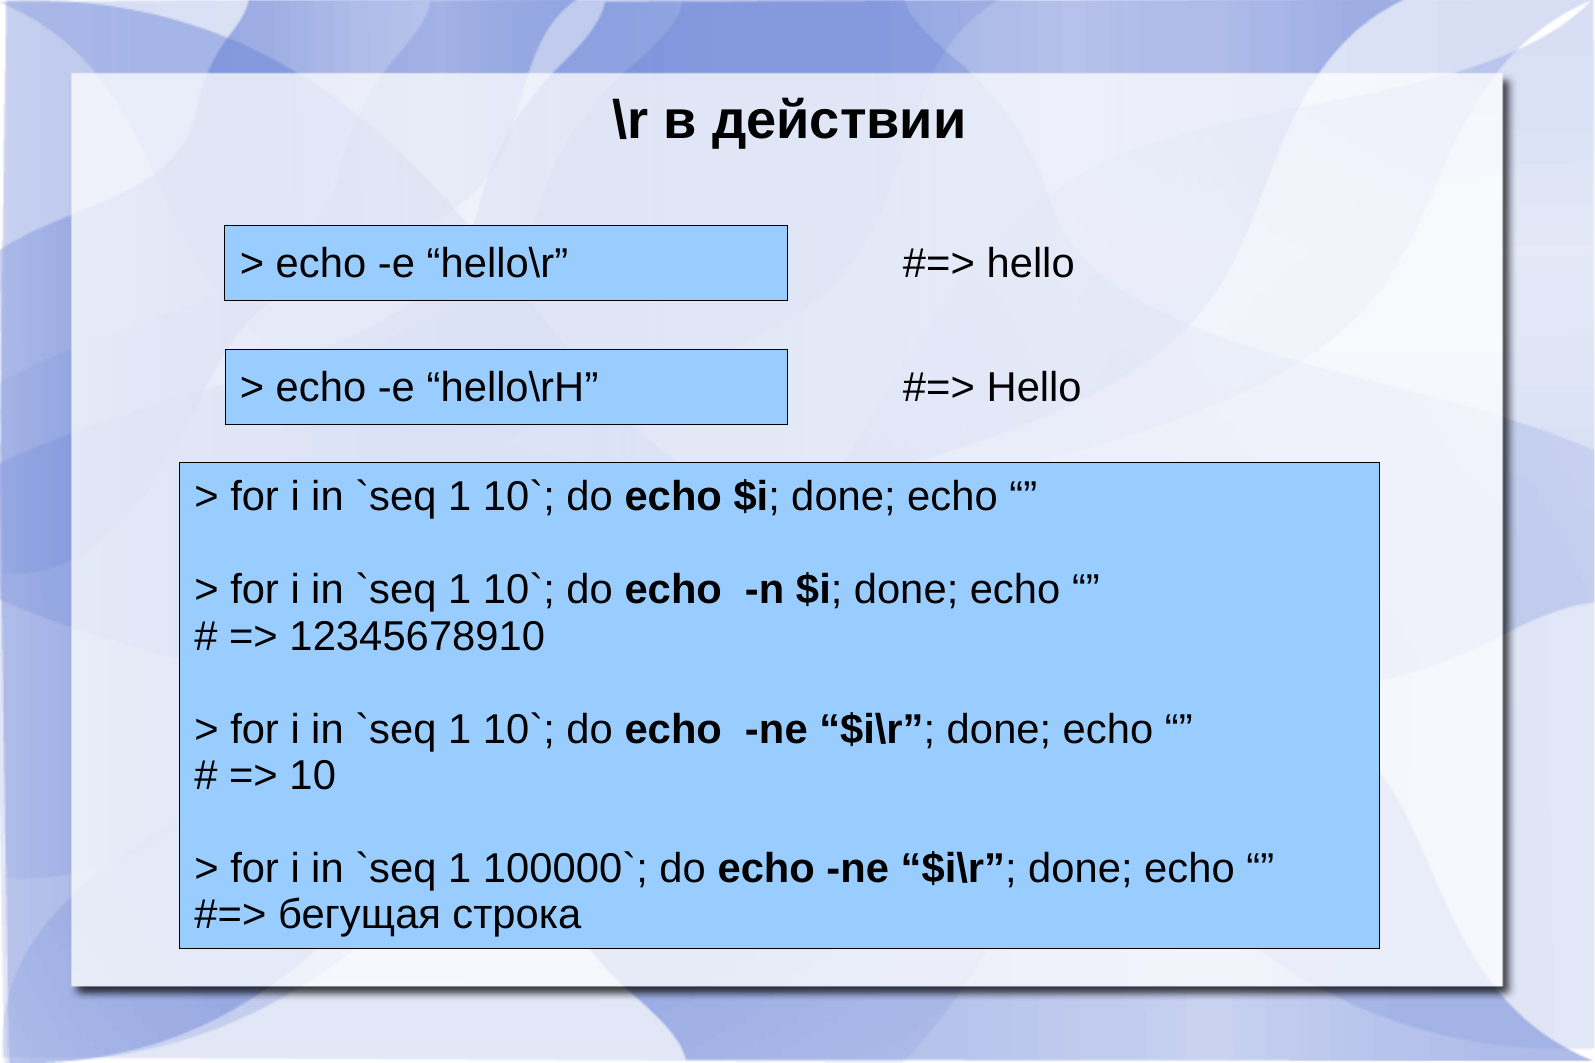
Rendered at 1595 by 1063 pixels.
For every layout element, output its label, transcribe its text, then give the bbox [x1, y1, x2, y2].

text_box #=> hello [888, 231, 1090, 294]
title \r в действии [79, 83, 1501, 156]
text_box > for i in `seq 1 10`; do echo $i; done; echo “” > for i in `seq 1 10`; do echo -n $i; done; echo “” # => 12345678910 > for i in `seq 1 10`; do echo -ne “$i\r”; done; echo “” # => 10 > for i in `seq 1 100000`; do echo -ne “$i\r”; done; echo “” #=> бегущая строка [179, 462, 1380, 949]
text_box > echo -e “hello\rH” [225, 349, 788, 425]
picture [0, 0, 1595, 1063]
text_box > echo -e “hello\r” [224, 225, 788, 301]
text_box #=> Hello [888, 355, 1097, 418]
